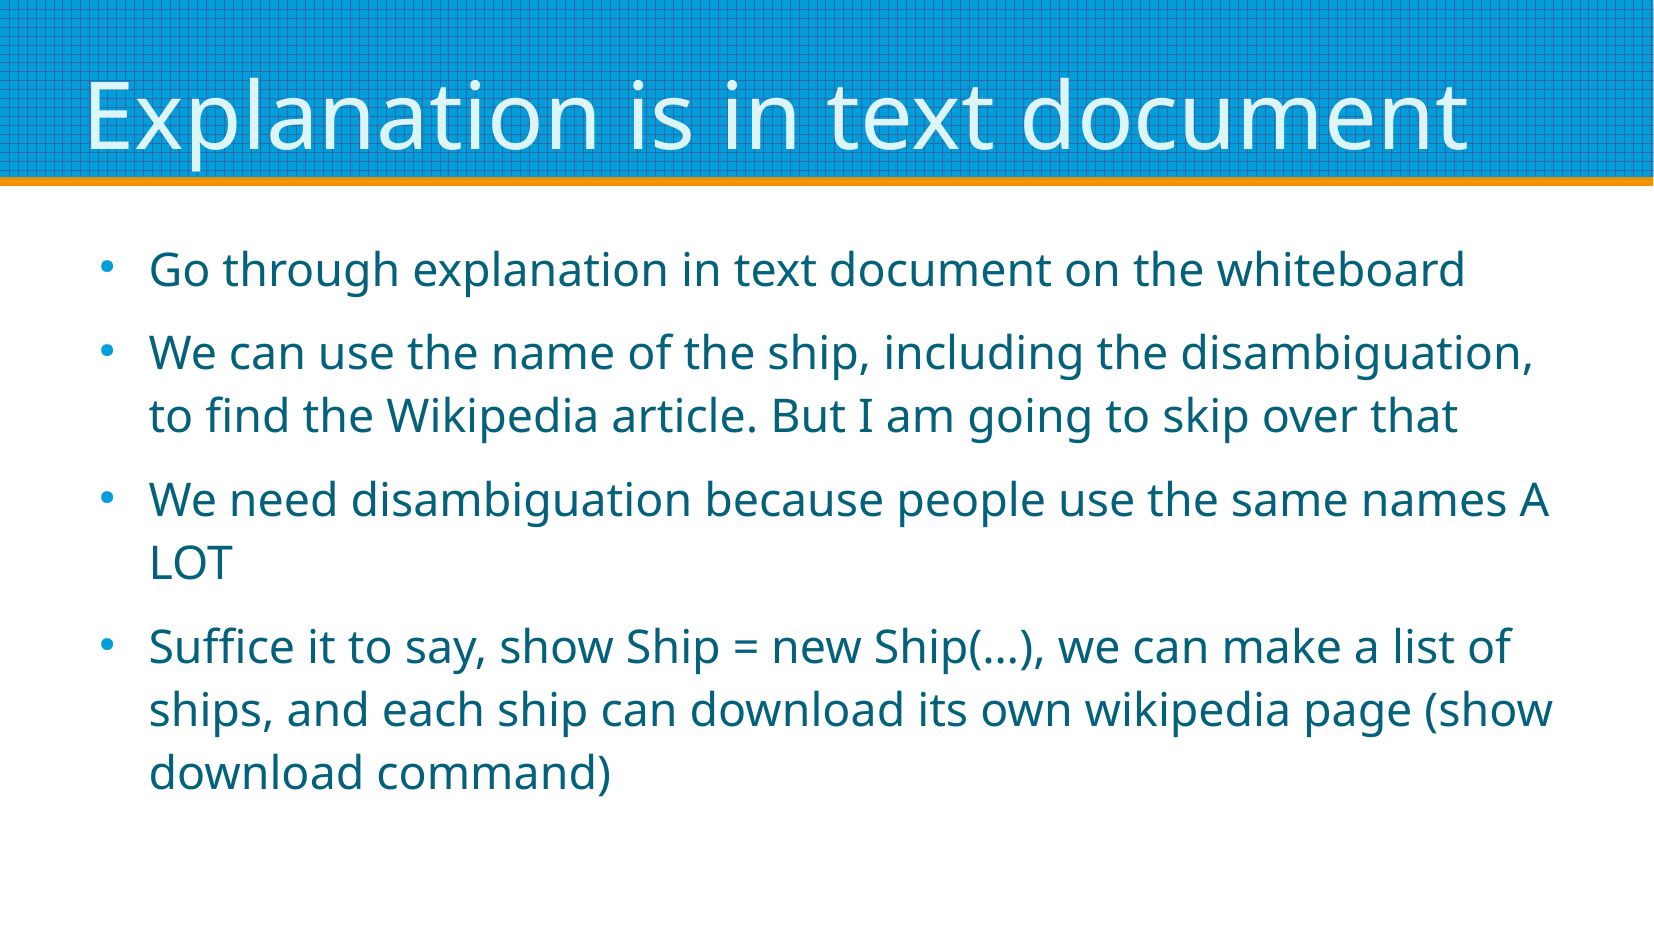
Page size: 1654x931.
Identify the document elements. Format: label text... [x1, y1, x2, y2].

title Explanation is in text document [82, 14, 1571, 178]
list Go through explanation in text document on the whiteboard We can use the name of the ship, including the disambiguation, to find the Wikipedia article. But I am going to skip over that We need disambiguation because people use the same names A LOT Suffice it to say, show Ship = new Ship(…), we can make a list of ships, and each ship can download its own wikipedia page (show download command) [82, 236, 1571, 813]
